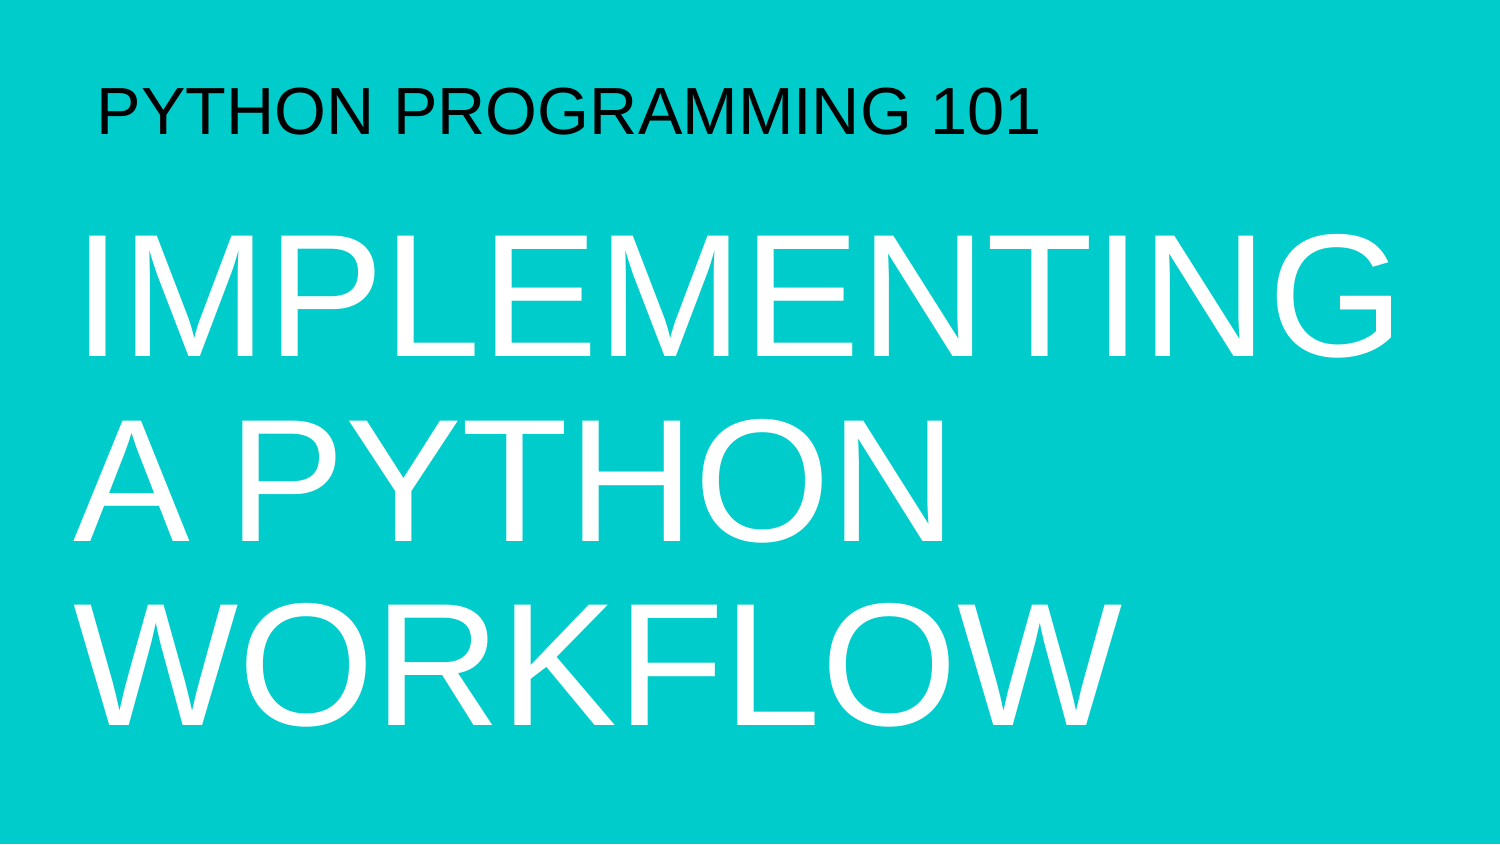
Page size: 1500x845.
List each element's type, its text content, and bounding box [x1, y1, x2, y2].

text_box PYTHON PROGRAMMING 101 [96, 67, 1044, 143]
text_box IMPLEMENTING A PYTHON WORKFLOW [73, 208, 1454, 749]
